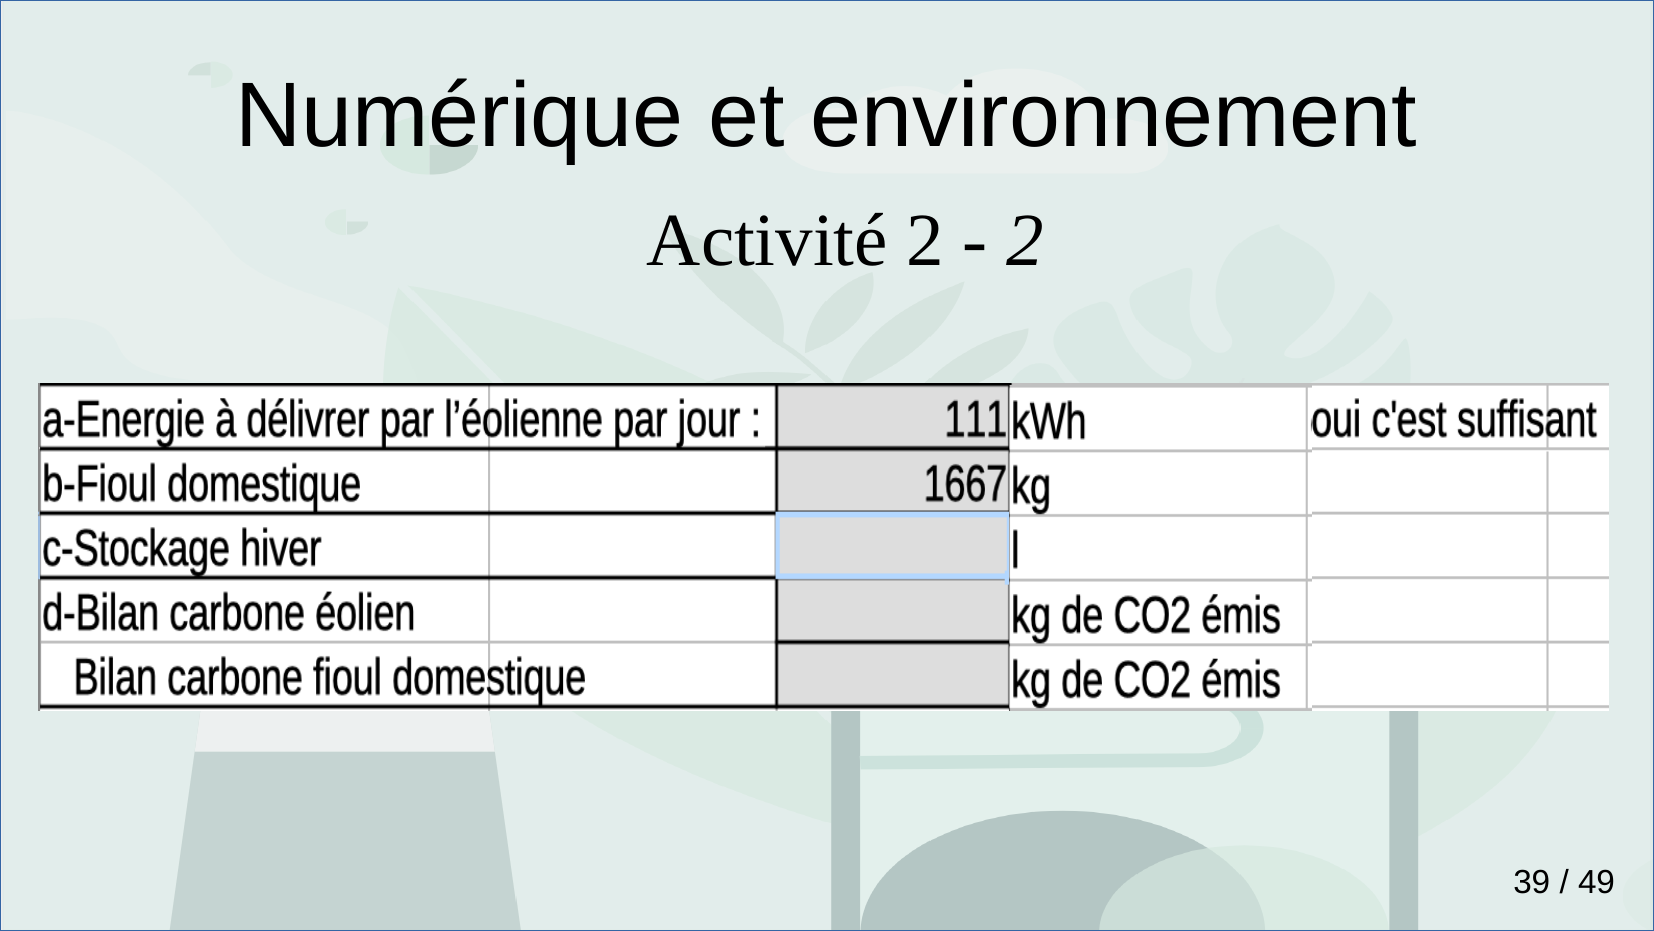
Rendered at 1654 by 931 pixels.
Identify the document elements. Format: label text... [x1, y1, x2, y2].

picture [38, 383, 1609, 711]
text_box <number> / 49 [1341, 855, 1630, 926]
title Numérique et environnement [82, 37, 1571, 193]
text_box [0, 0, 1654, 931]
text_box Activité 2 - 2 [574, 191, 1117, 372]
